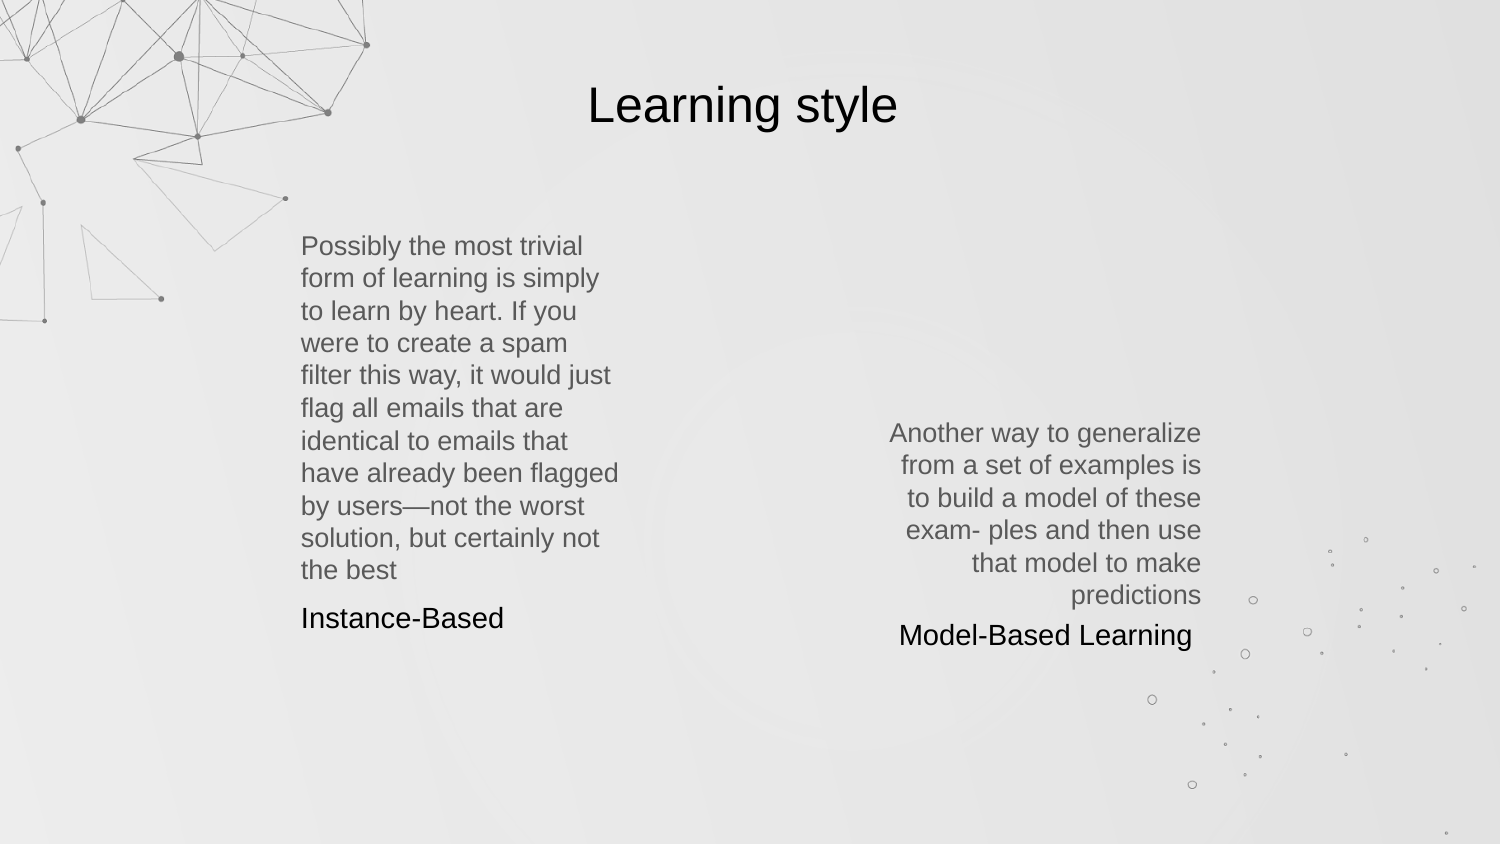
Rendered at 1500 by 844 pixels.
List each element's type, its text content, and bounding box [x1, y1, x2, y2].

title Instance-Based [285, 564, 545, 650]
picture [0, 0, 1500, 844]
title Learning style [322, 57, 1178, 214]
subtitle Possibly the most trivial form of learning is simply to learn by heart. If you were to create a spam filter this way, it would just flag all emails that are identical to emails that have already been flagged by users—not the worst solution, but certainly not the best [285, 213, 640, 378]
subtitle Another way to generalize from a set of examples is to build a model of these exam‐ ples and then use that model to make predictions [862, 400, 1217, 565]
title Model-Based Learning [833, 596, 1217, 667]
